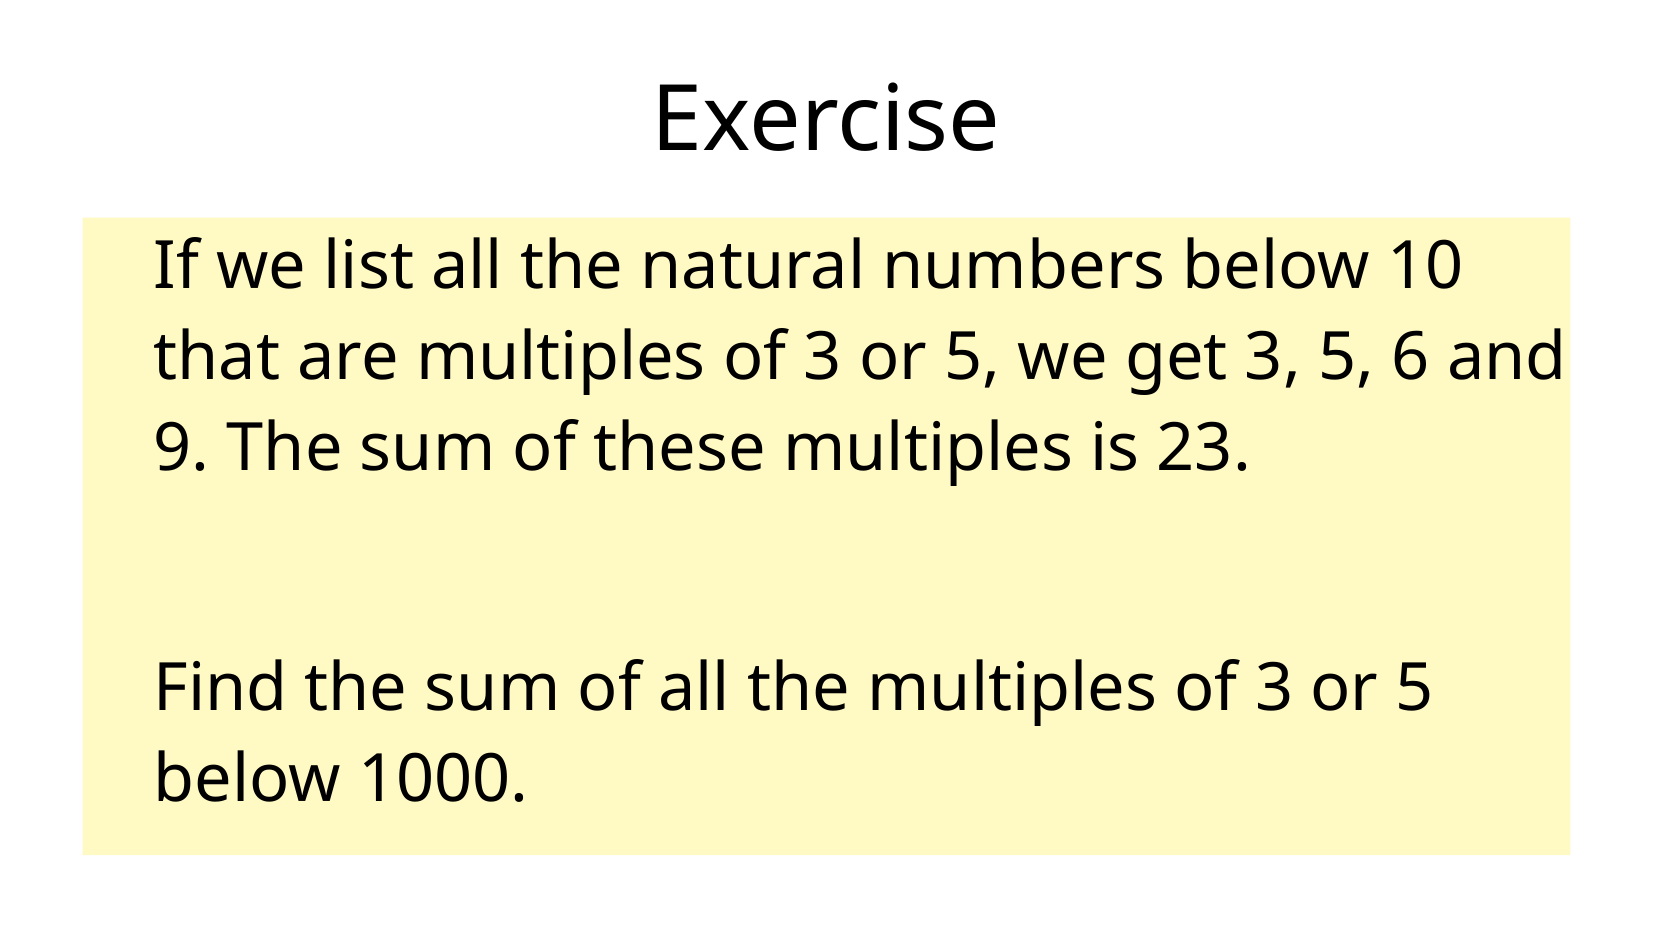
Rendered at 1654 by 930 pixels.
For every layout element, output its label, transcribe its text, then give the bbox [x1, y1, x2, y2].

title Exercise [82, 37, 1571, 193]
list If we list all the natural numbers below 10 that are multiples of 3 or 5, we get 3, 5, 6 and 9. The sum of these multiples is 23. Find the sum of all the multiples of 3 or 5 below 1000. [82, 217, 1571, 856]
